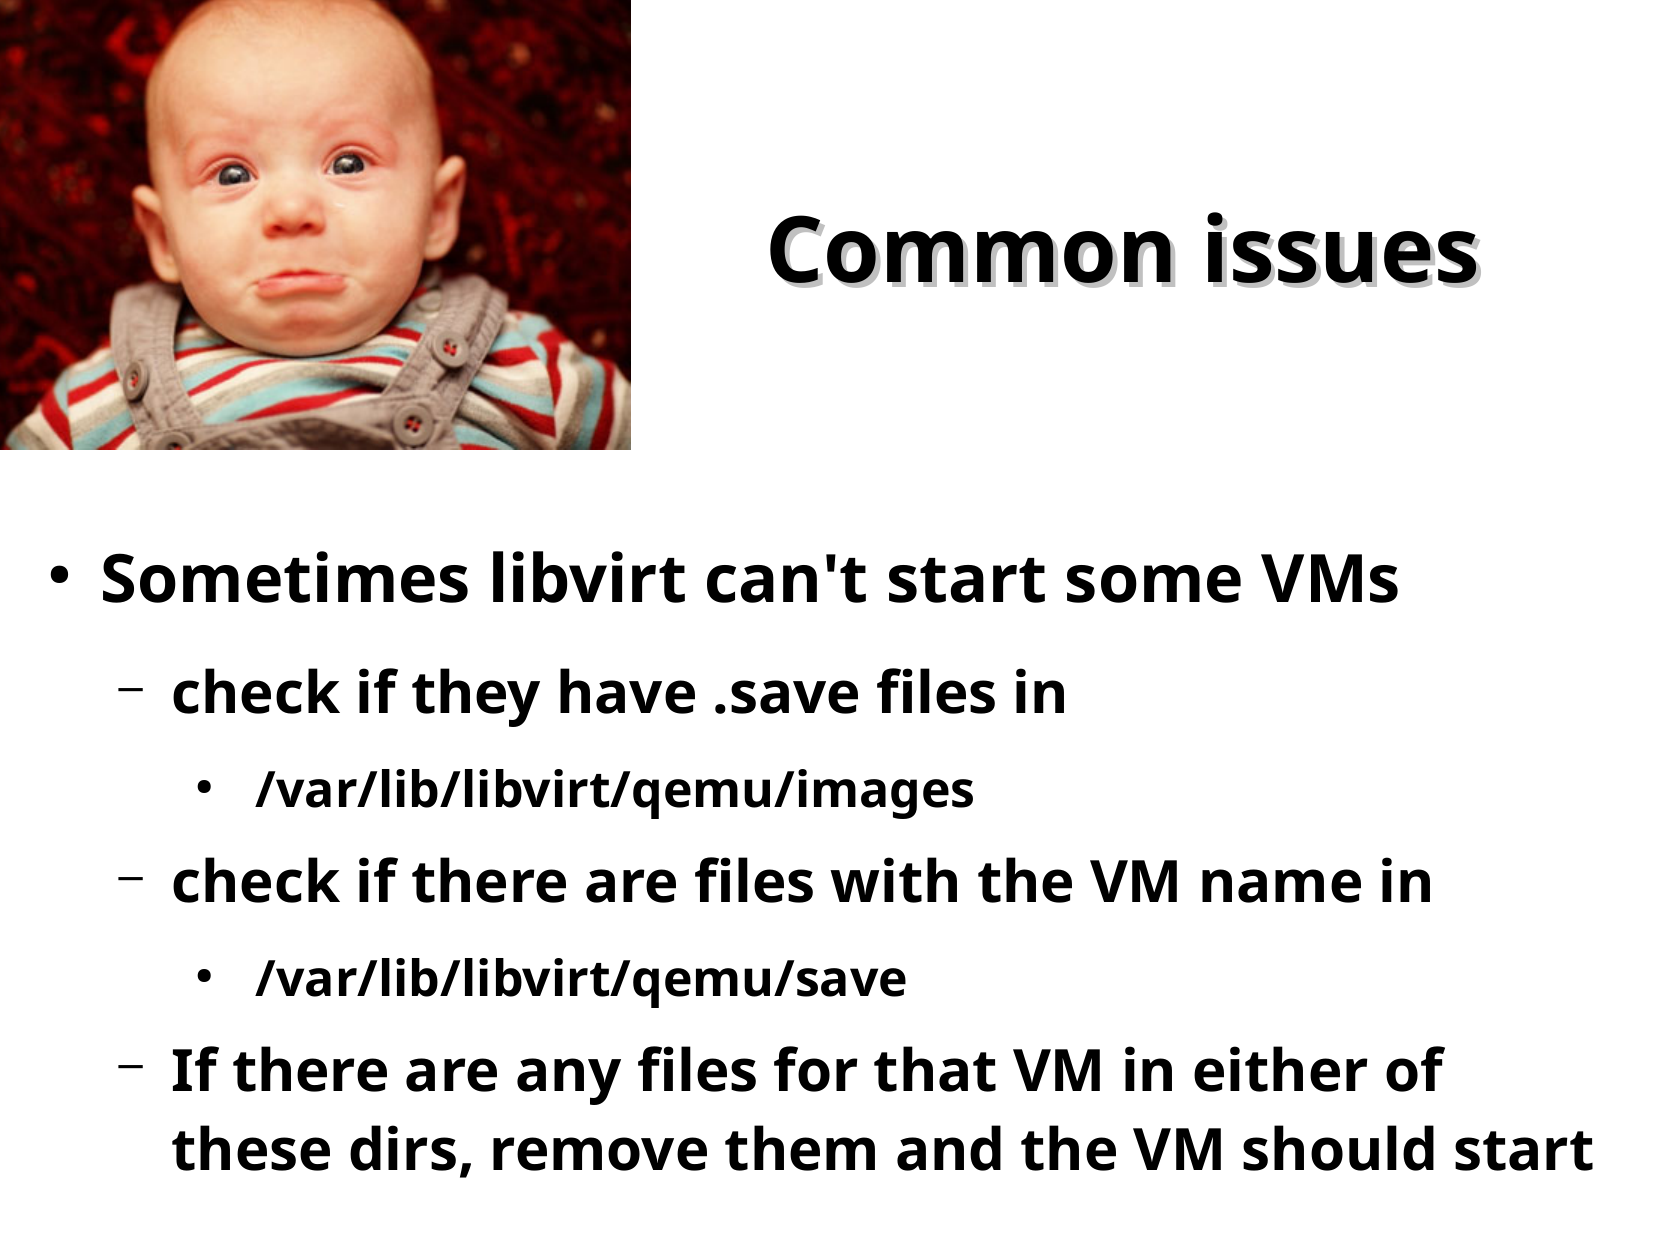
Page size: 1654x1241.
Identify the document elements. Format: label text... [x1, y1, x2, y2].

picture [0, 0, 631, 450]
title Common issues [153, 143, 1642, 351]
list Sometimes libvirt can't start some VMs check if they have .save files in /var/lib/libvirt/qemu/images check if there are files with the VM name in /var/lib/libvirt/qemu/save If there are any files for that VM in either of these dirs, remove them and the VM should start [30, 290, 1621, 1216]
